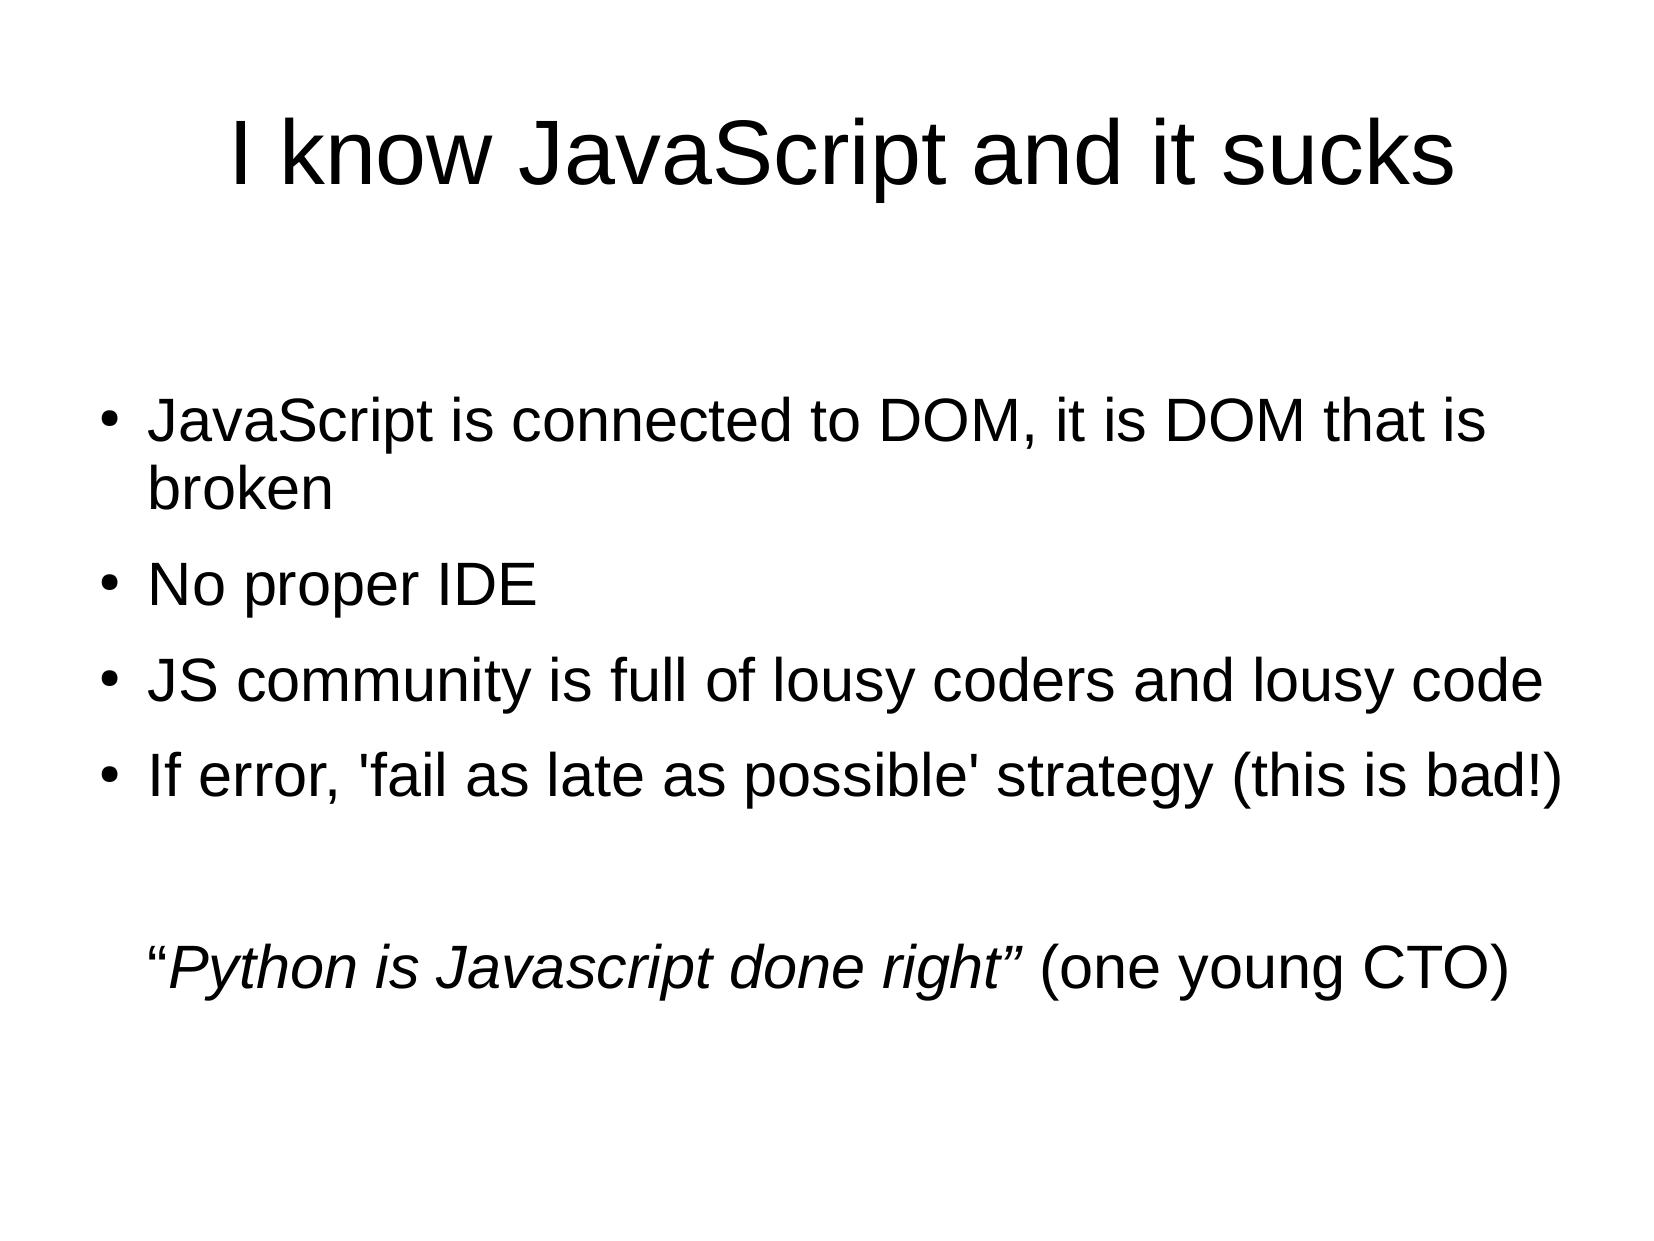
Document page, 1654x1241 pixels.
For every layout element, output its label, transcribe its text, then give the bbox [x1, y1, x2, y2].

title I know JavaScript and it sucks [82, 49, 1571, 257]
list JavaScript is connected to DOM, it is DOM that is broken No proper IDE JS community is full of lousy coders and lousy code If error, 'fail as late as possible' strategy (this is bad!) “Python is Javascript done right” (one young CTO) [82, 290, 1571, 1010]
